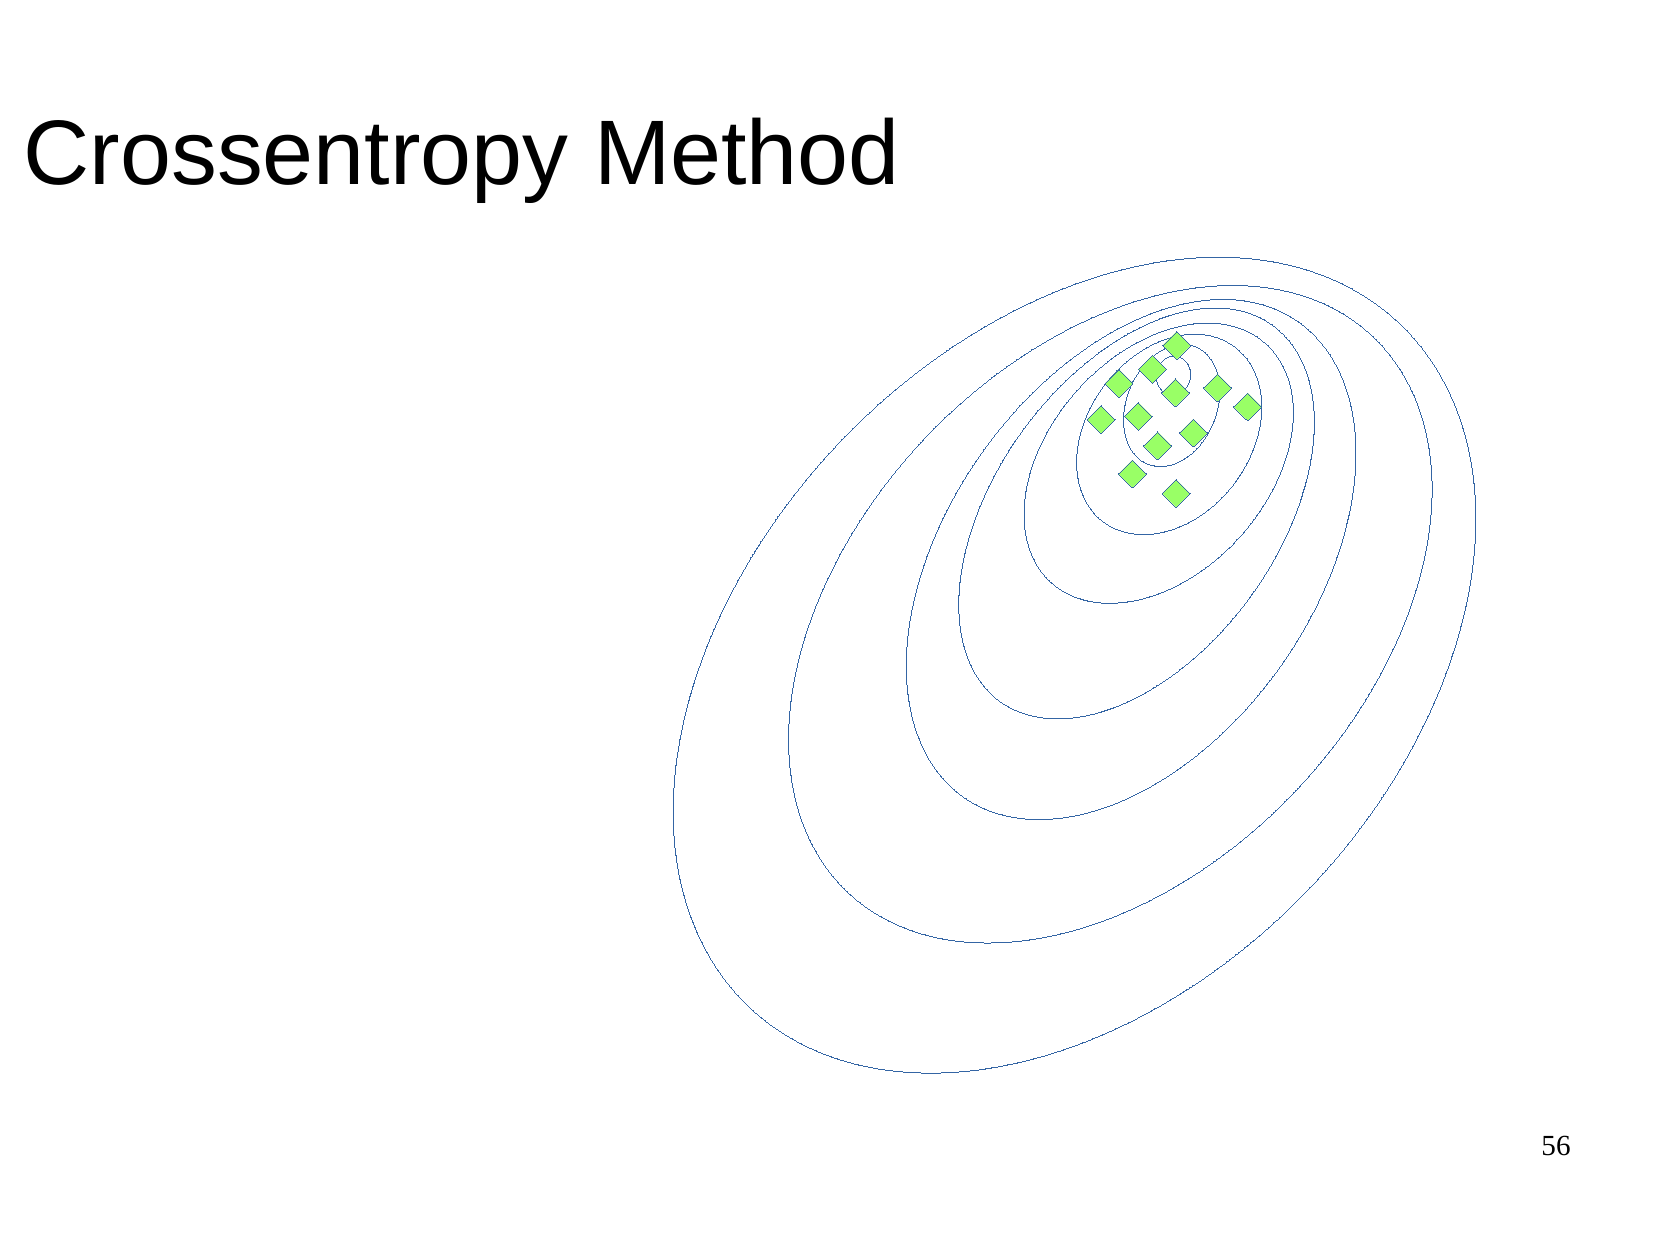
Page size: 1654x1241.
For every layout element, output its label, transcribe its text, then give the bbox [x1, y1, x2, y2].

text_box [673, 257, 1476, 1074]
title Crossentropy Method [23, 49, 1512, 257]
